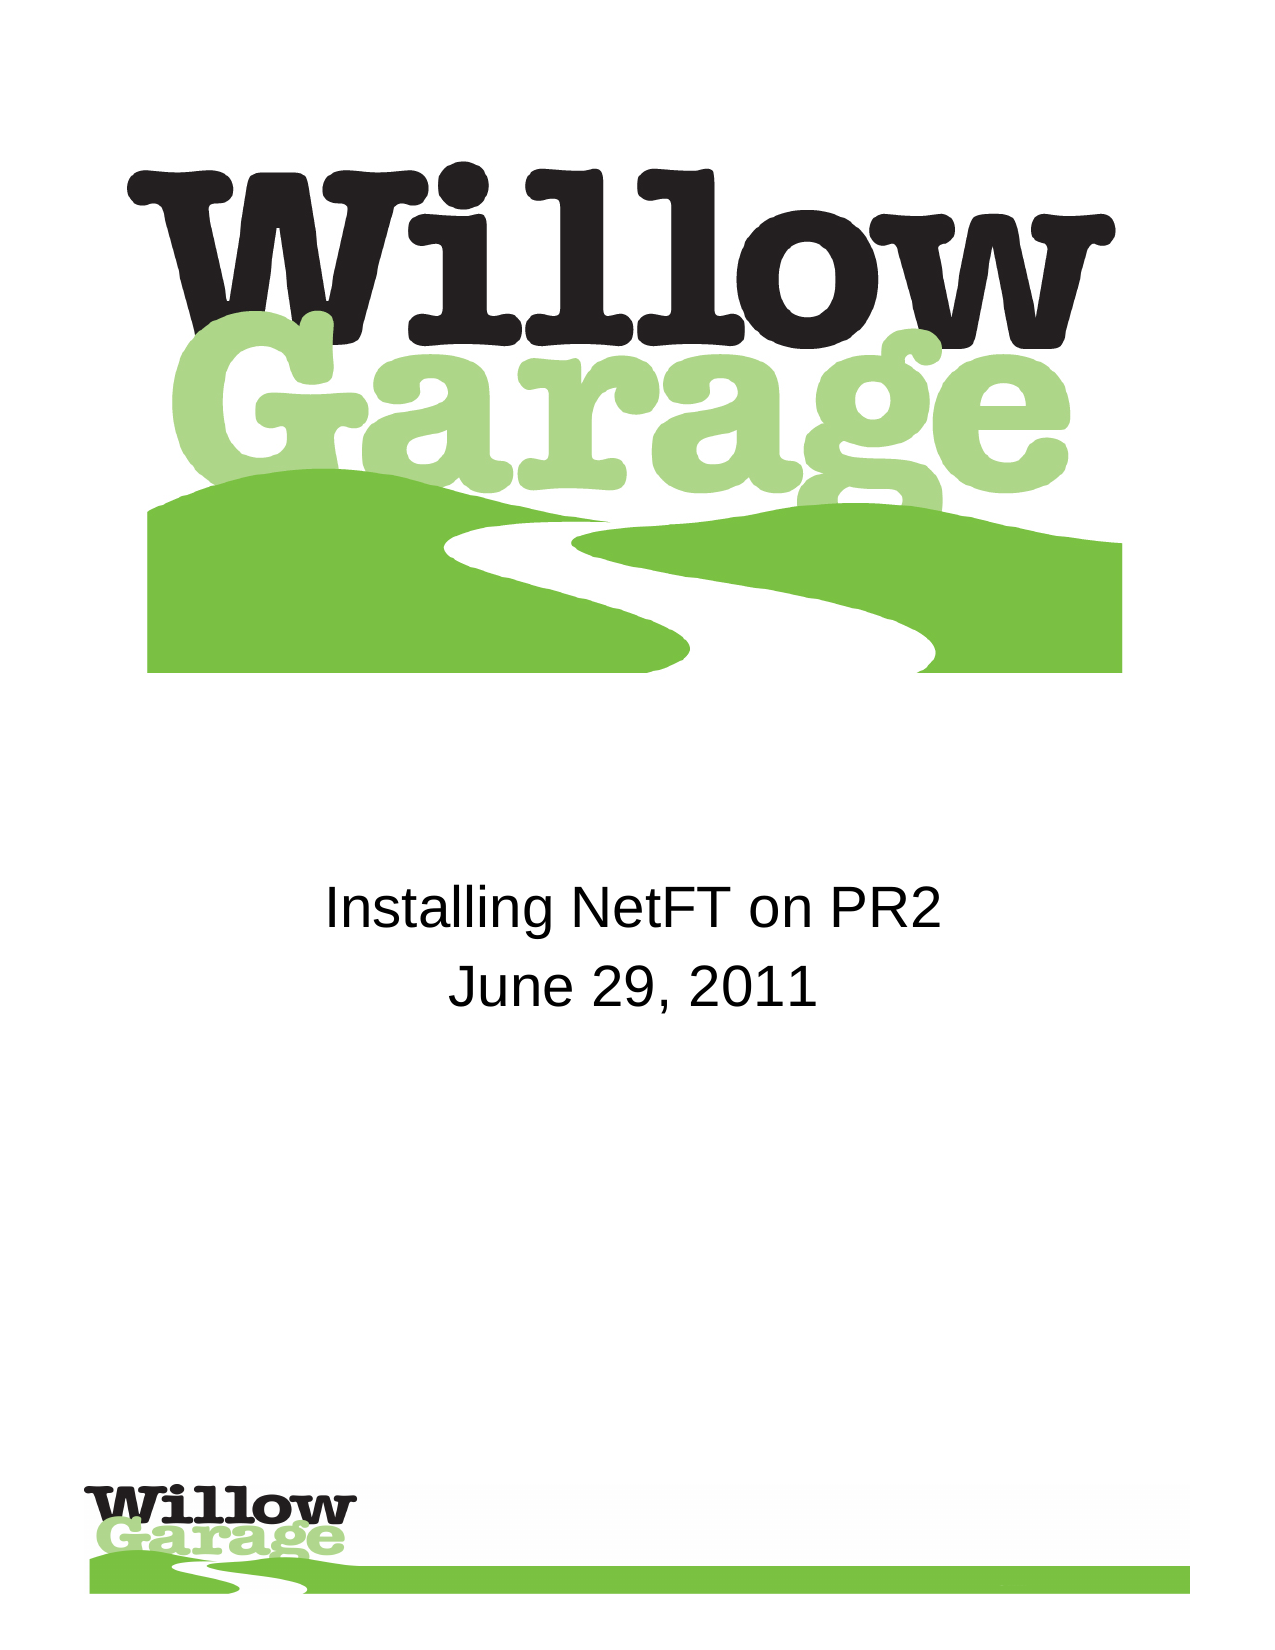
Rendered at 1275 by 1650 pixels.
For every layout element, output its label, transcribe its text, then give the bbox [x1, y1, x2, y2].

picture [84, 1484, 1190, 1594]
list Installing NetFT on PR2 June 29, 2011 [42, 866, 1233, 1197]
picture [42, 42, 1233, 784]
